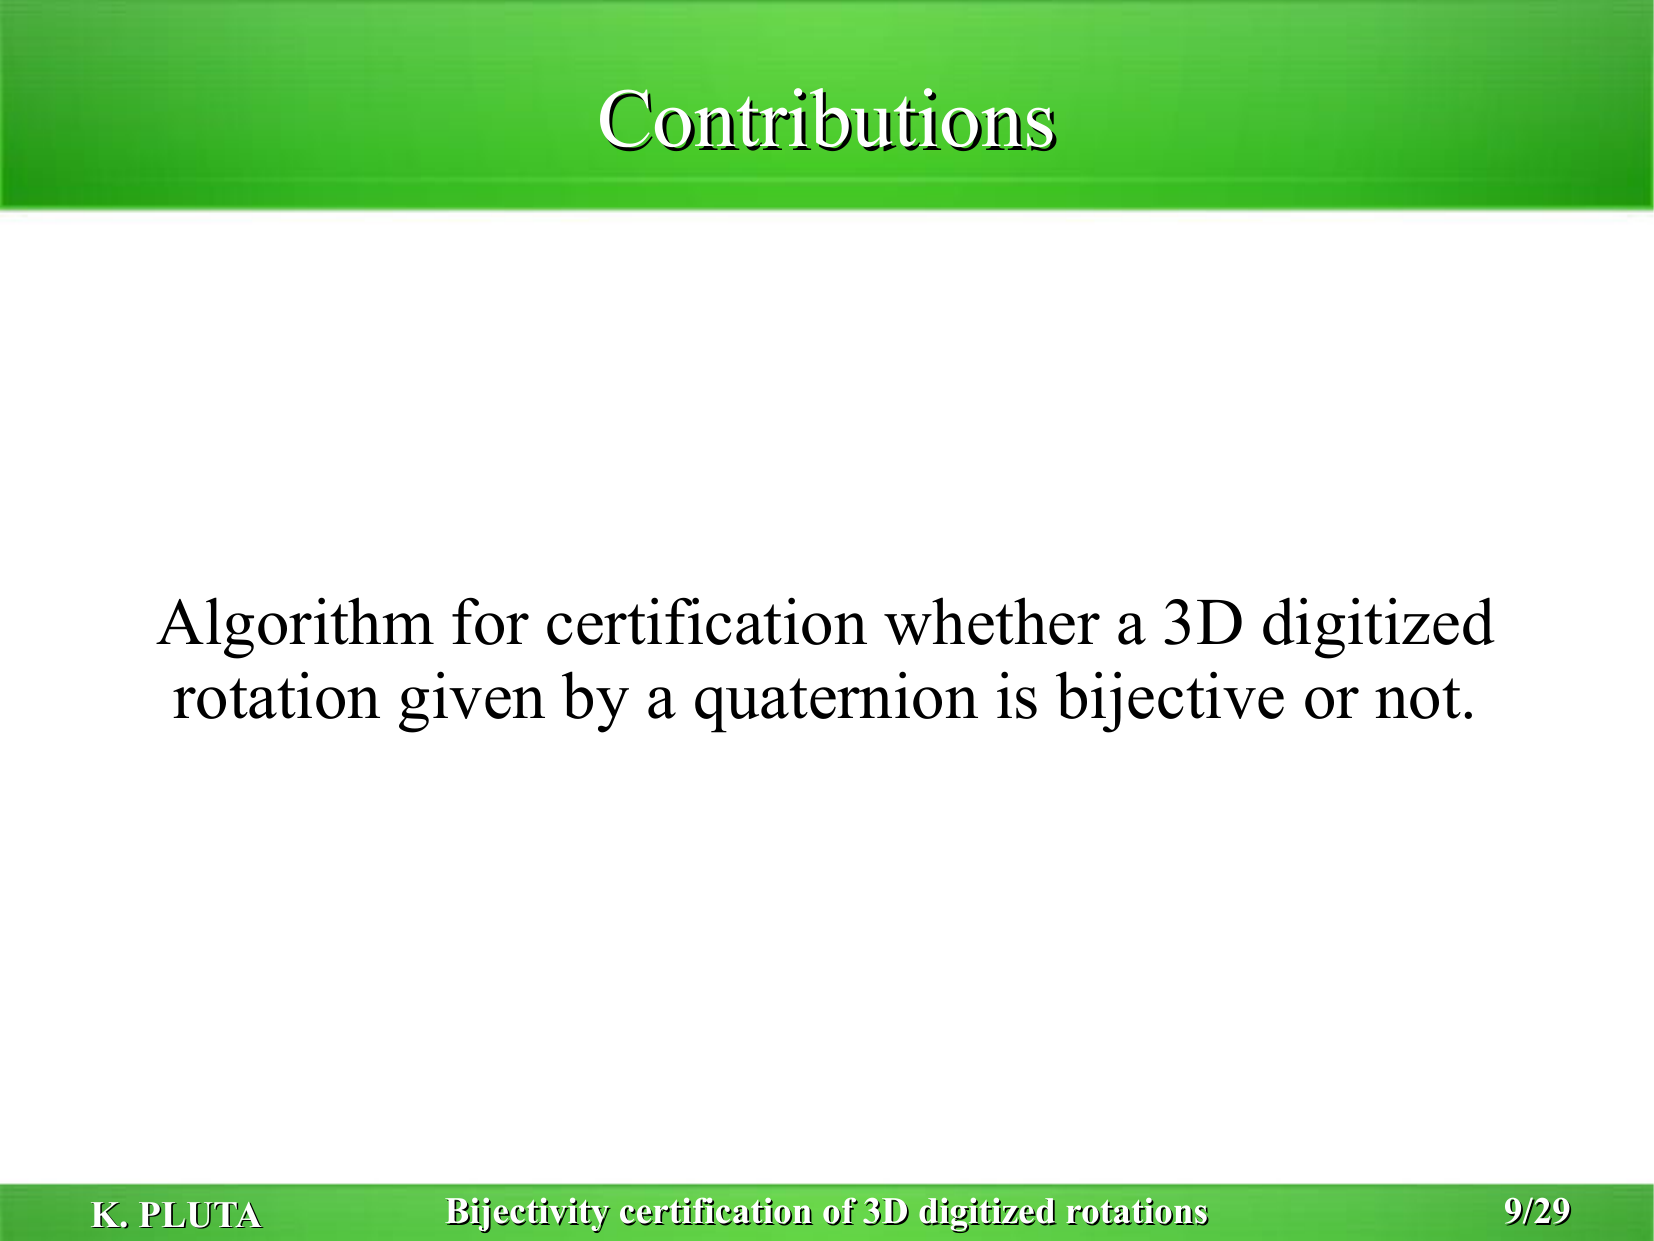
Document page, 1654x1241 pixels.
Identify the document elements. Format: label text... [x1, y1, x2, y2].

subtitle Algorithm for certification whether a 3D digitized rotation given by a quaternion is bijective or not. [82, 299, 1571, 1019]
title Contributions [82, 47, 1571, 189]
picture [0, 0, 1654, 1241]
